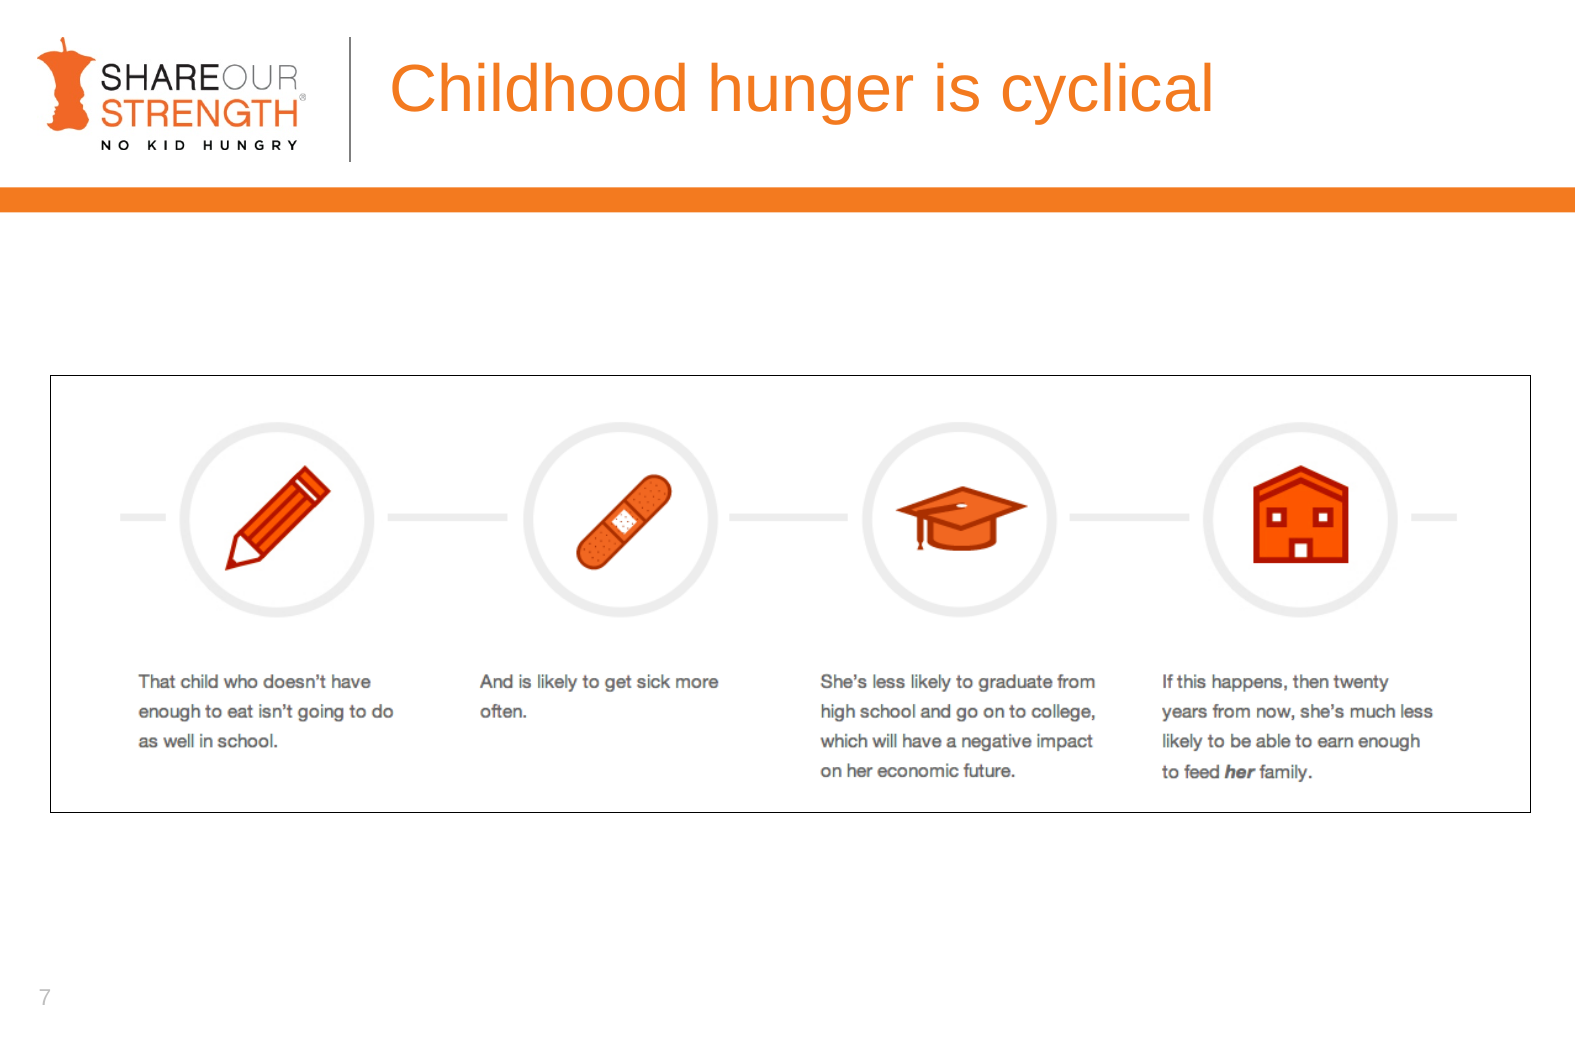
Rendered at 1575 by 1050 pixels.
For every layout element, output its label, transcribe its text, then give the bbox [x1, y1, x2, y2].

title Childhood hunger is cyclical [375, 37, 1513, 188]
picture [50, 374, 1531, 813]
picture [37, 37, 306, 150]
